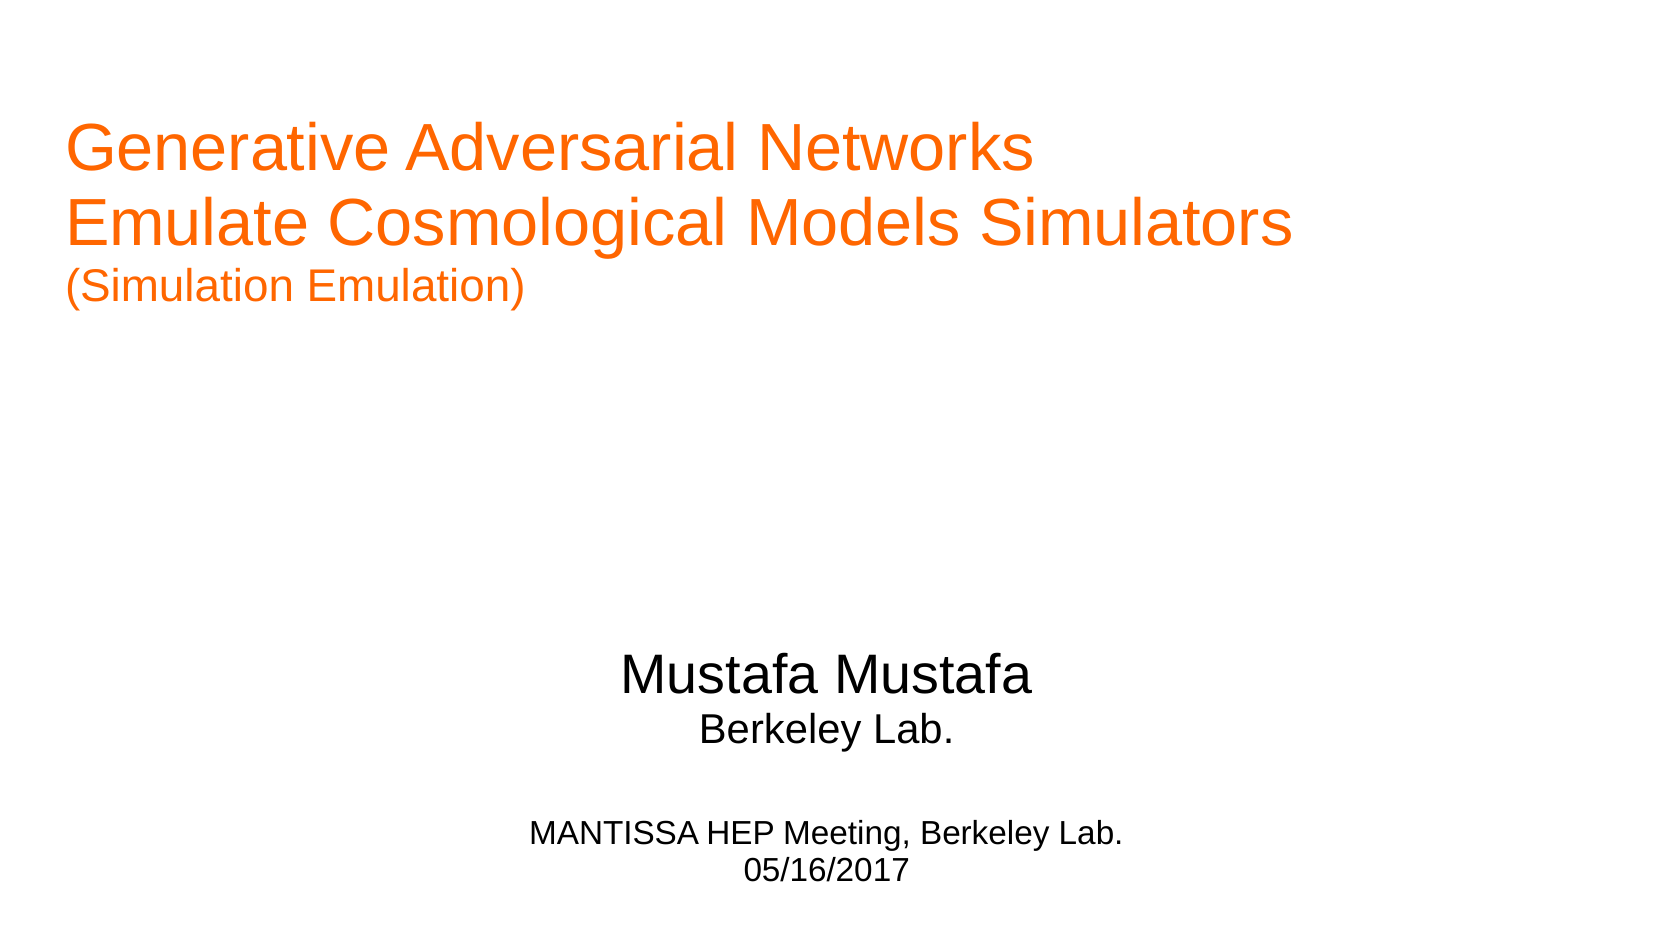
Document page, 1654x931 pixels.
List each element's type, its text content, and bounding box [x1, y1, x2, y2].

title Generative Adversarial Networks Emulate Cosmological Models Simulators (Simulation Emulation) [64, 99, 1591, 322]
subtitle Mustafa Mustafa Berkeley Lab. MANTISSA HEP Meeting, Berkeley Lab. 05/16/2017 [82, 371, 1571, 912]
